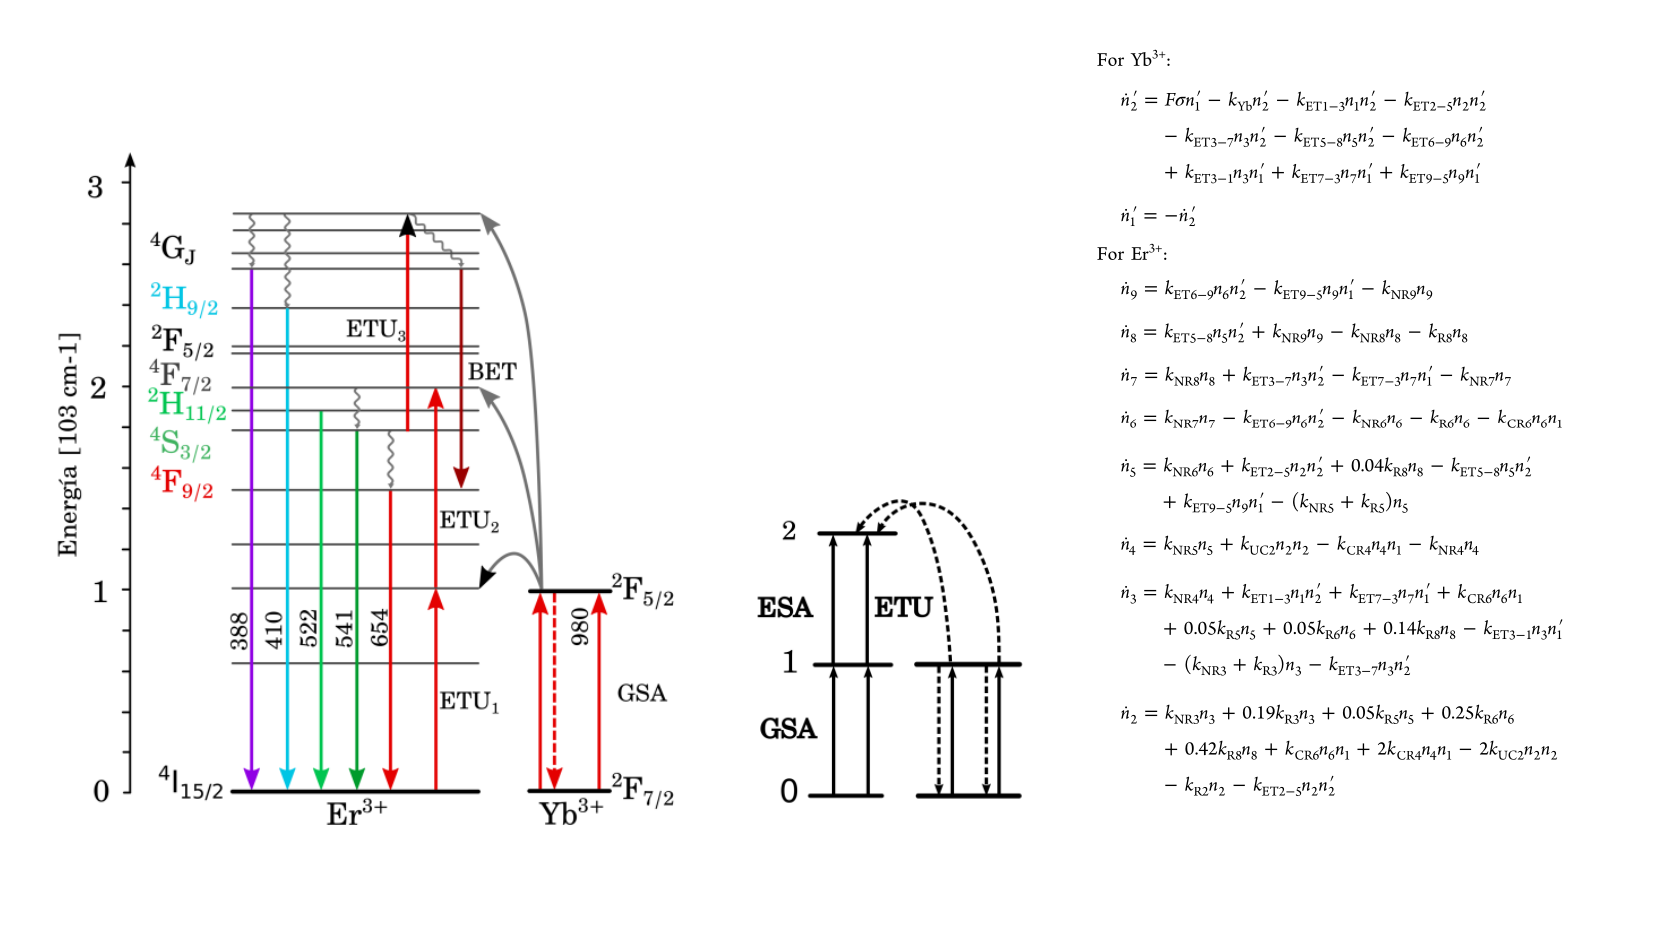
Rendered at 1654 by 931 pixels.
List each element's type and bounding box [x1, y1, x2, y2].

picture [45, 133, 682, 843]
picture [1085, 44, 1574, 802]
picture [751, 491, 1033, 813]
